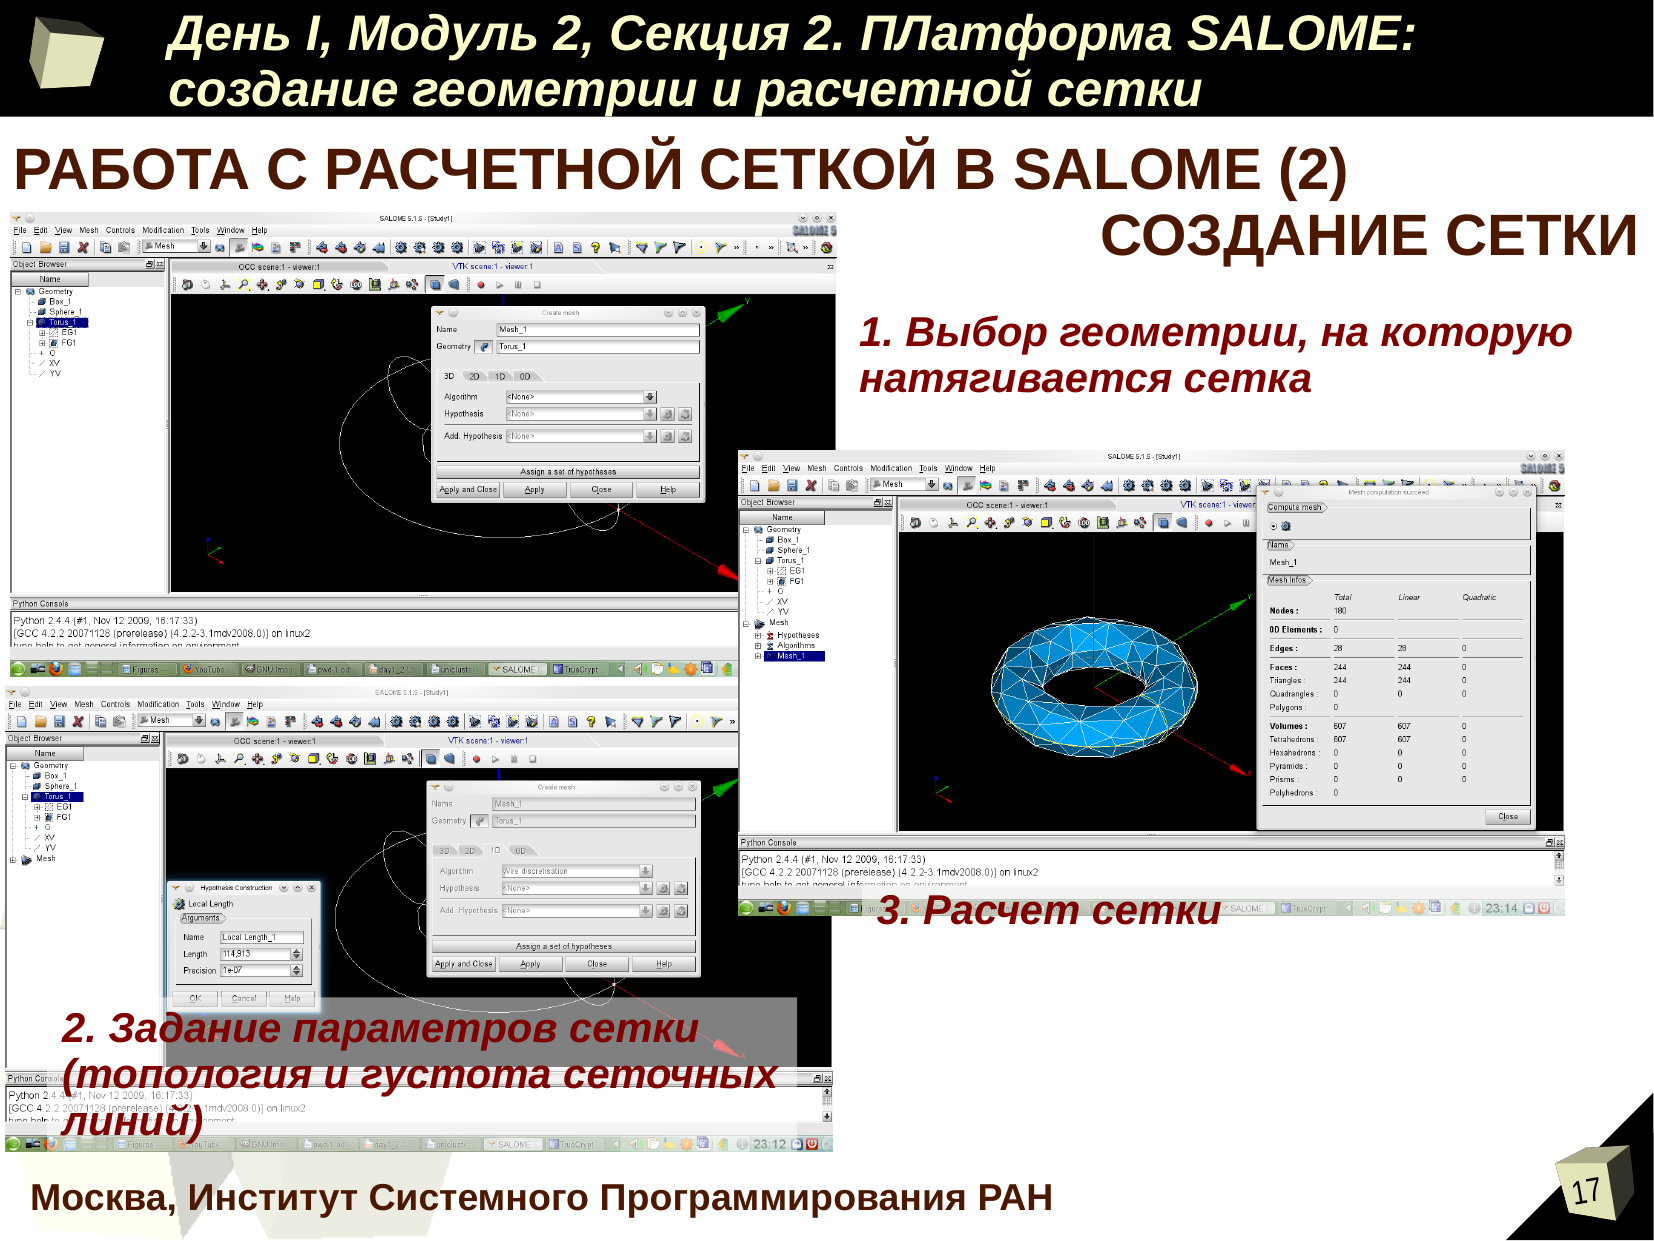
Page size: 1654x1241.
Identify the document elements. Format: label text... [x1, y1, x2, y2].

text_box 2. Задание параметров сетки (топология и густота сеточных линий) [47, 997, 798, 1152]
text_box 3. Расчет сетки [862, 879, 1613, 962]
picture [0, 275, 1565, 1241]
text_box 1. Выбор геометрии, на которую натягивается сетка [844, 301, 1595, 409]
text_box РАБОТА С РАСЧЕТНОЙ СЕТКОЙ В SALOME (2) СОЗДАНИЕ СЕТКИ [0, 129, 1654, 275]
picture [464, 1193, 472, 1198]
